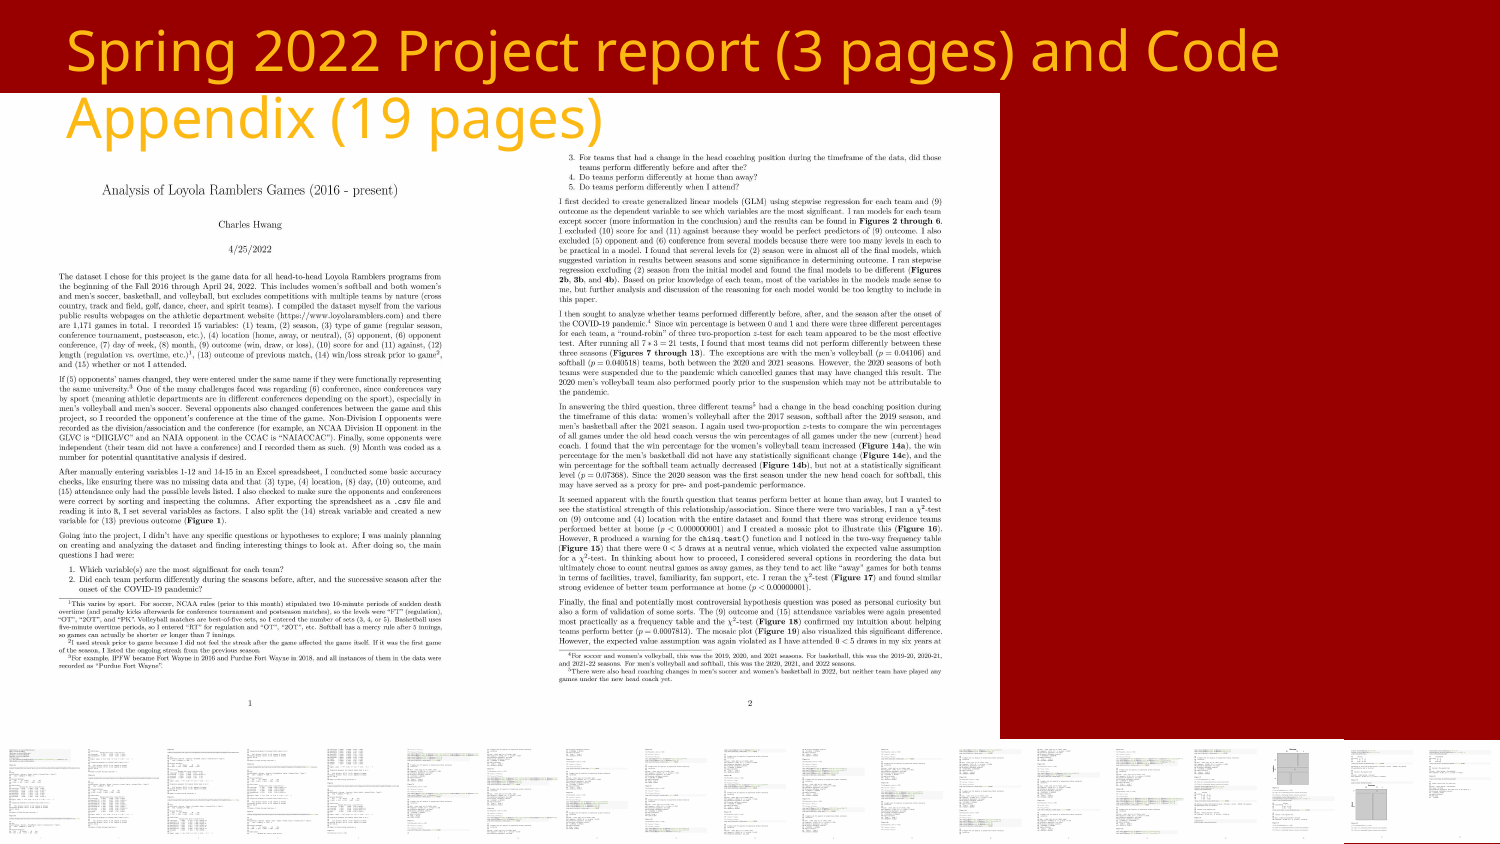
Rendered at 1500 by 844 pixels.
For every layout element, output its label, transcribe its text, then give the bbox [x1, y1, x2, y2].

picture [0, 93, 1500, 844]
title Spring 2022 Project report (3 pages) and Code Appendix (19 pages) [51, 0, 1449, 94]
